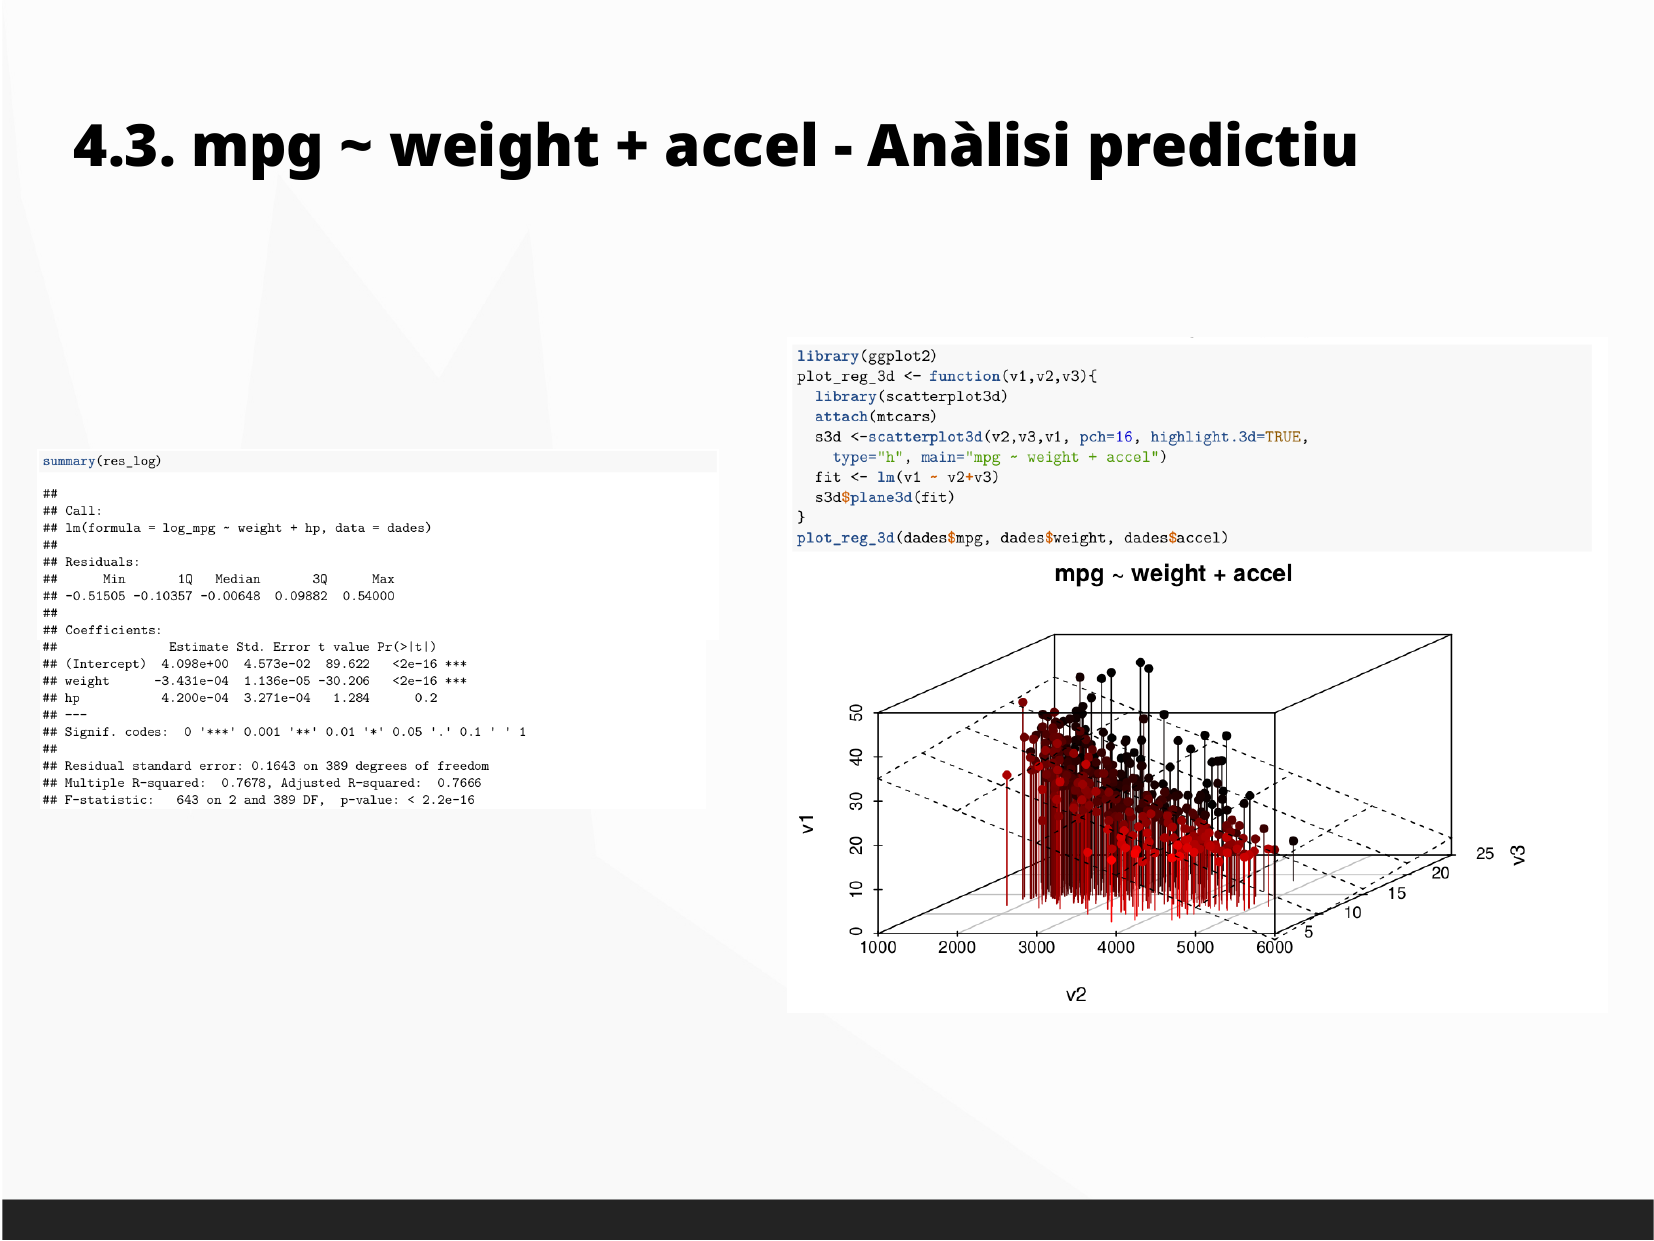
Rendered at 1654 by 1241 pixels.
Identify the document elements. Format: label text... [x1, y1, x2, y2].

picture [2, 0, 1654, 1241]
title 4.3. mpg ~ weight + accel - Anàlisi predictiu [73, 100, 1563, 188]
